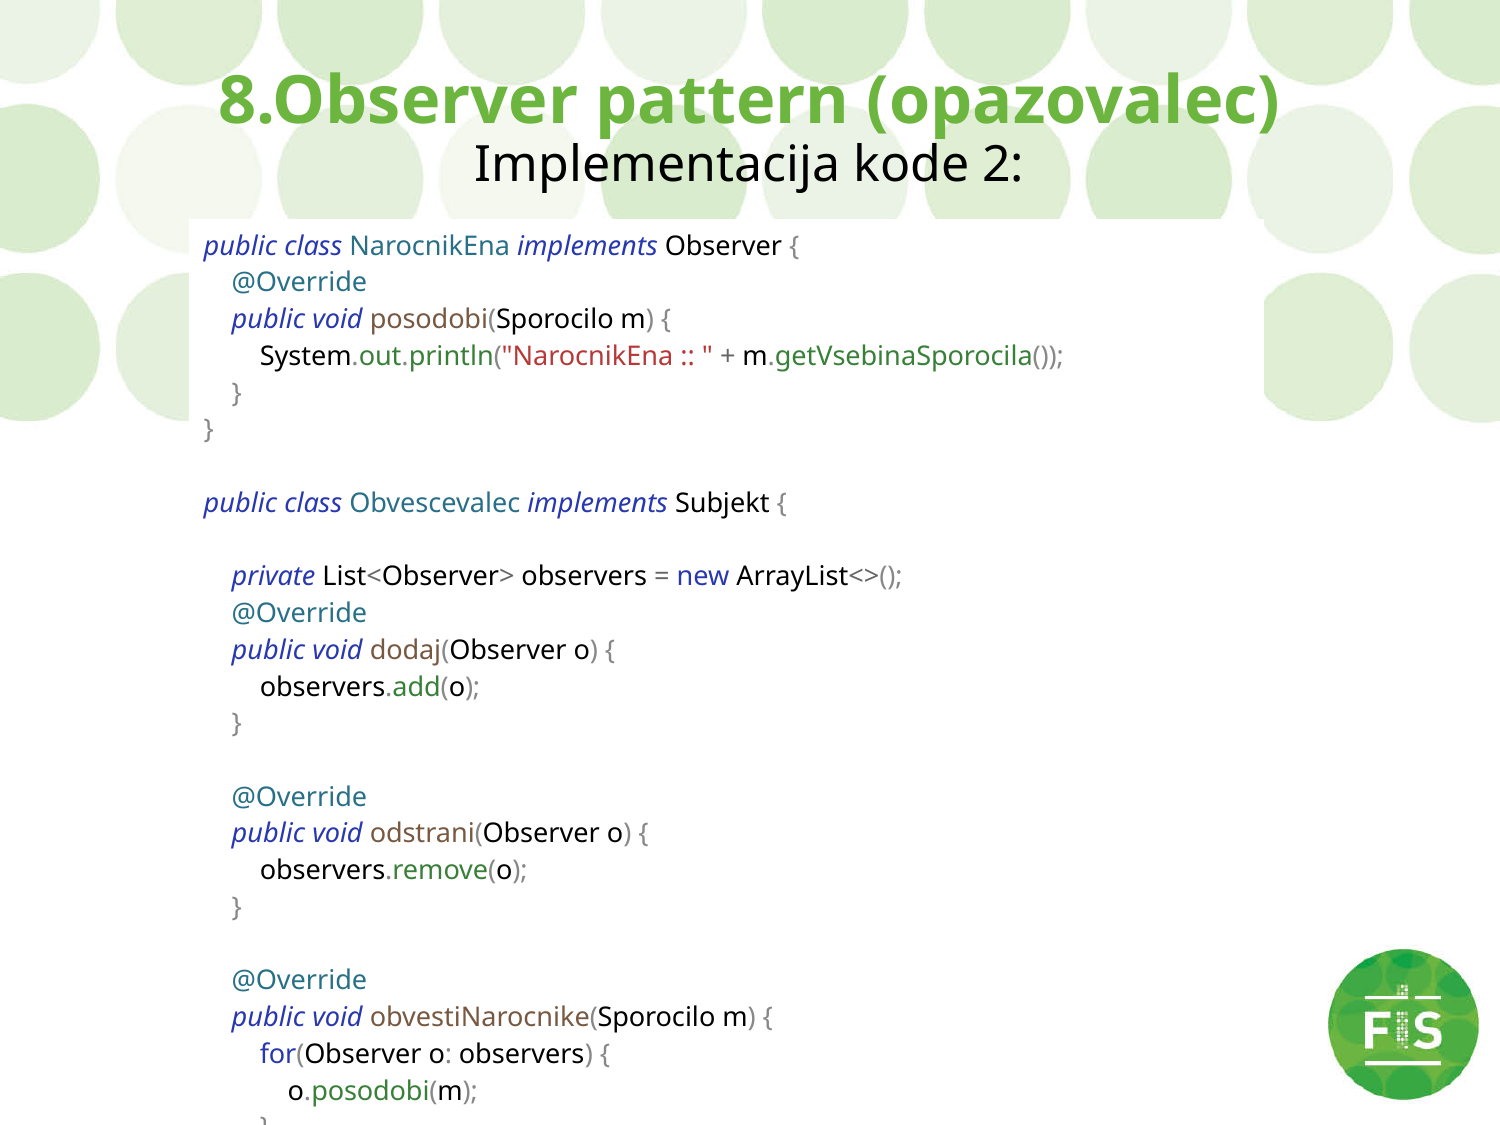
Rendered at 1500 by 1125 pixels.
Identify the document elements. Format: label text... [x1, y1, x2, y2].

title 8.Observer pattern (opazovalec) Implementacija kode 2: [75, 59, 1425, 233]
picture [0, 0, 1500, 1125]
text_box public class NarocnikEna implements Observer { @Override public void posodobi(Sporocilo m) { System.out.println("NarocnikEna :: " + m.getVsebinaSporocila()); } } public class Obvescevalec implements Subjekt { private List<Observer> observers = new ArrayList<>(); @Override public void dodaj(Observer o) { observers.add(o); } @Override public void odstrani(Observer o) { observers.remove(o); } @Override public void obvestiNarocnike(Sporocilo m) { for(Observer o: observers) { o.posodobi(m); } } } [188, 219, 1264, 1079]
